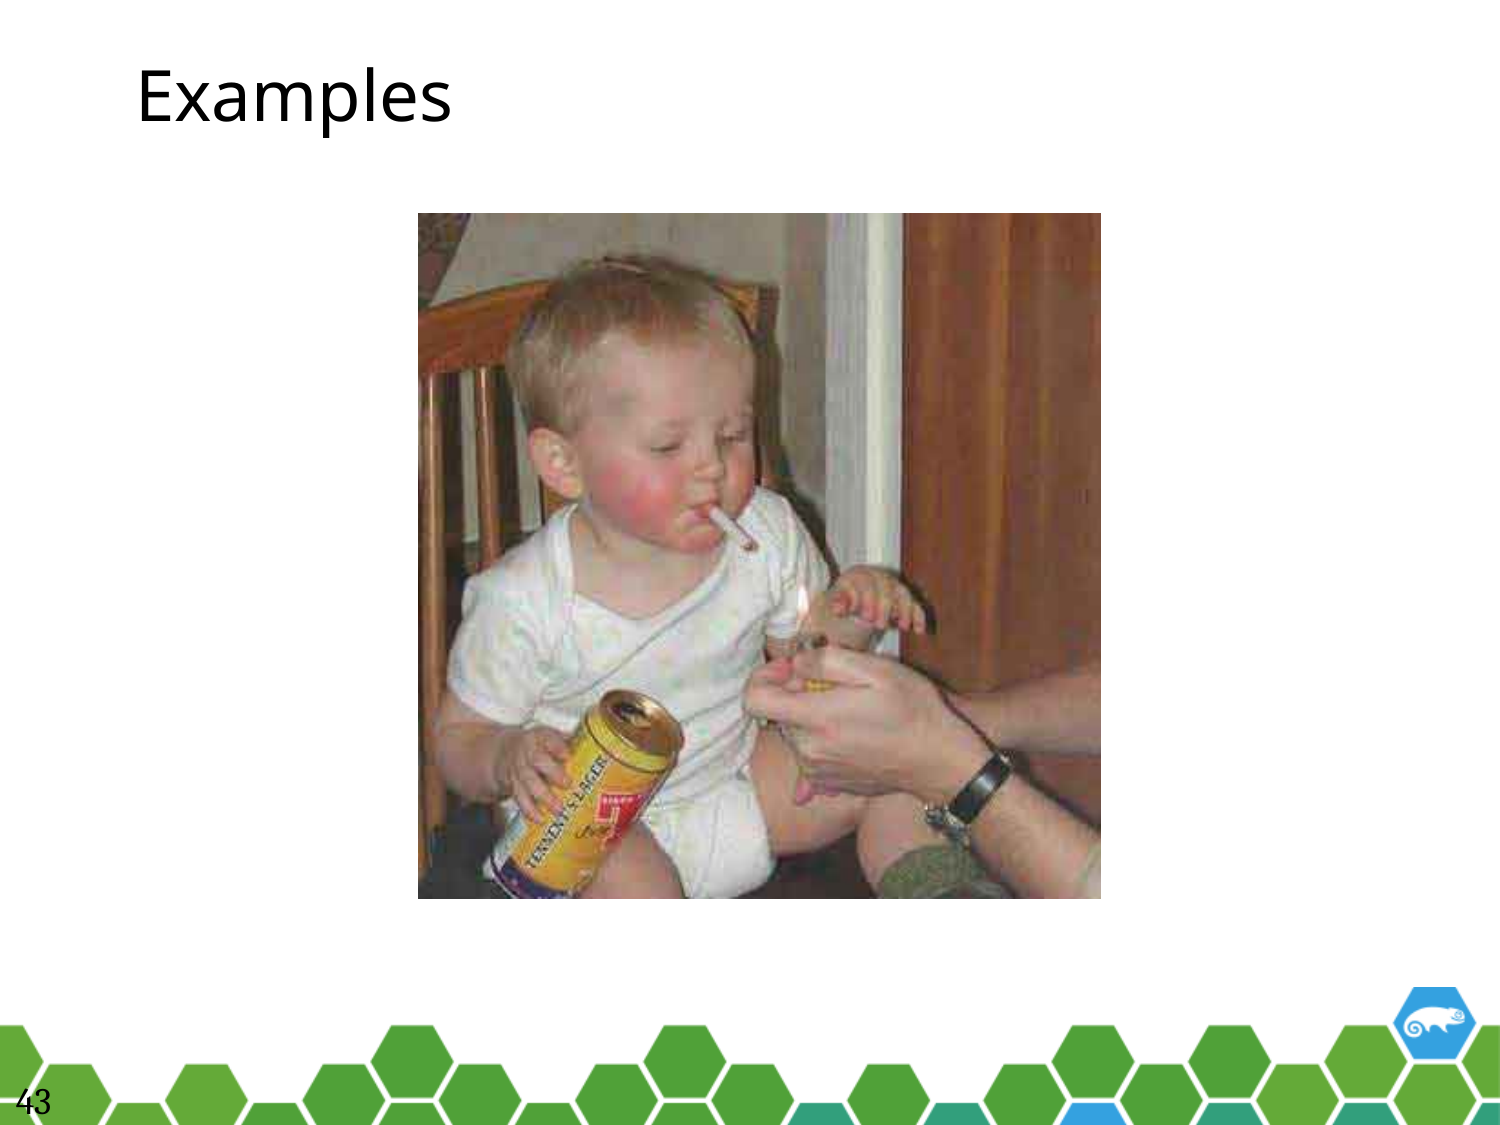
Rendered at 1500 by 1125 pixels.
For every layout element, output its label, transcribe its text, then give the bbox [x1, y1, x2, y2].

picture [0, 987, 1500, 1125]
text_box Examples [134, 12, 1371, 175]
picture [418, 213, 1101, 899]
